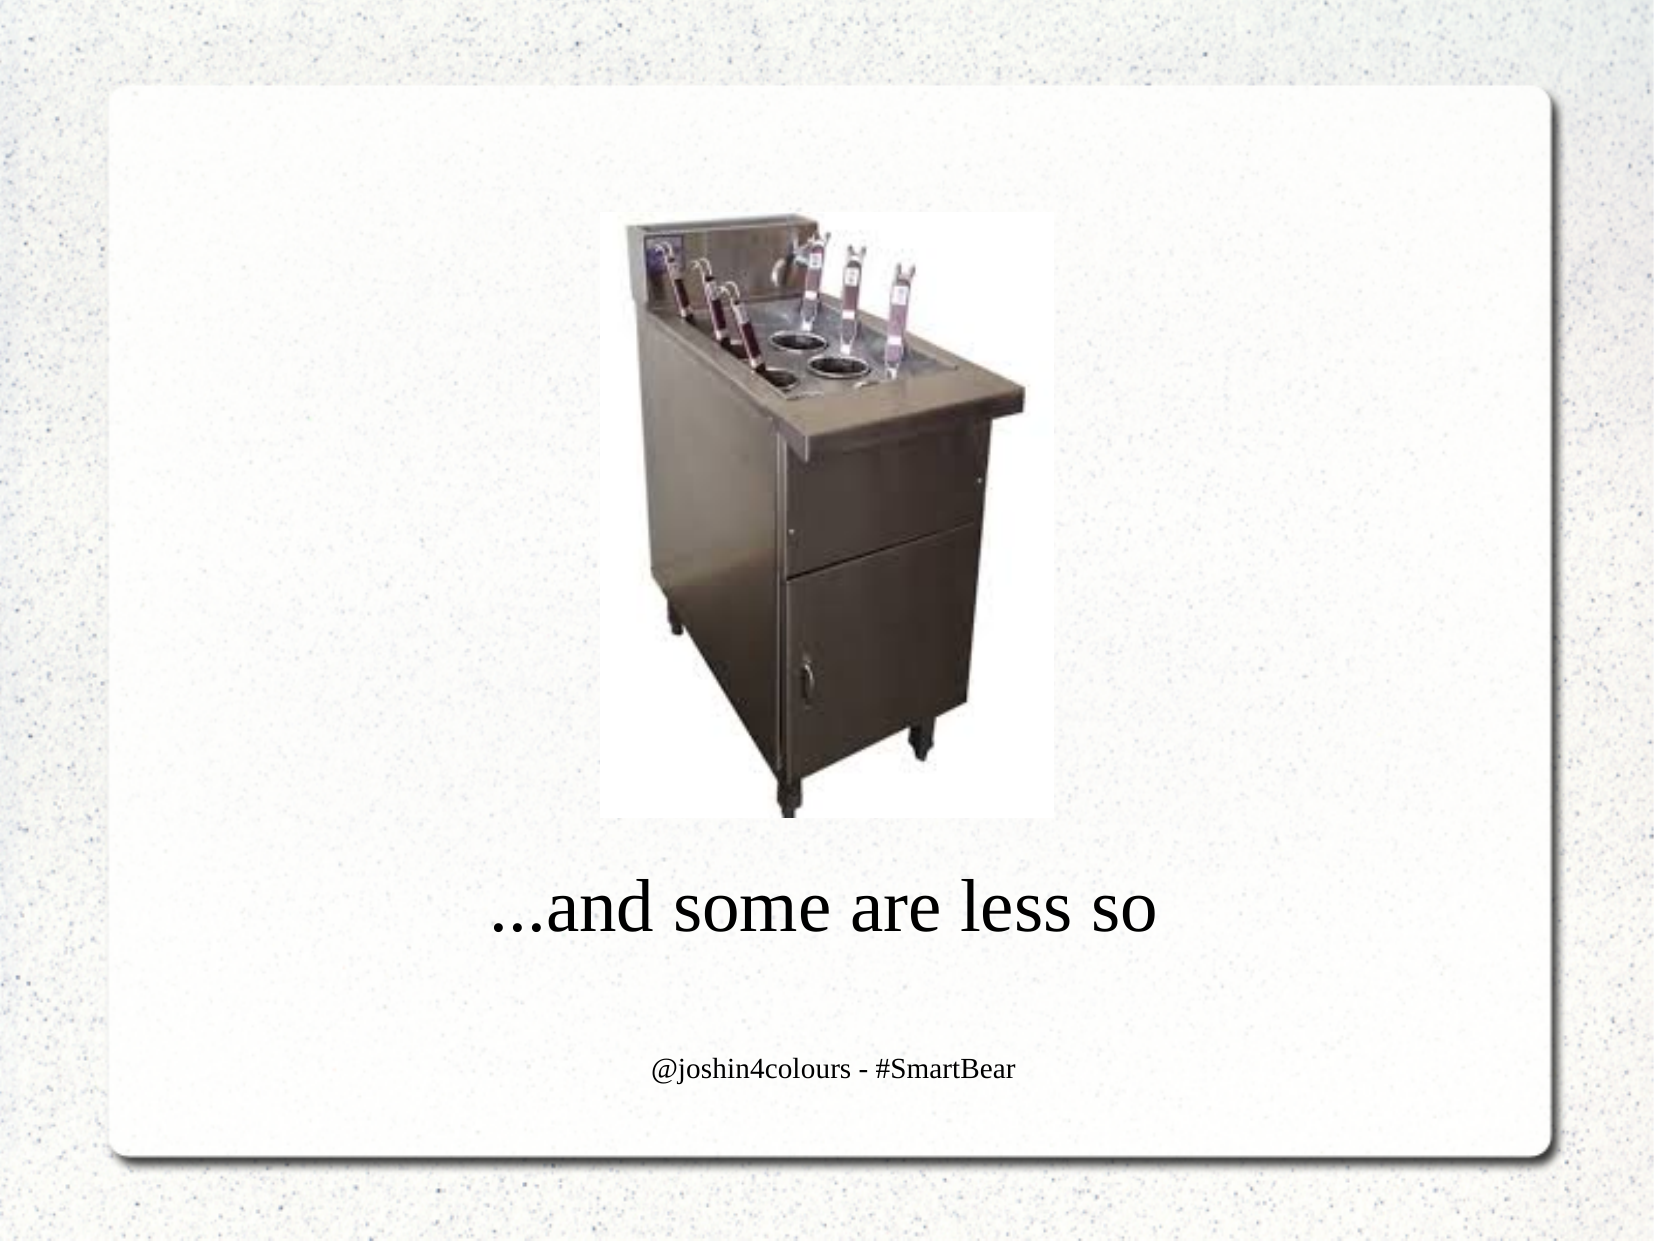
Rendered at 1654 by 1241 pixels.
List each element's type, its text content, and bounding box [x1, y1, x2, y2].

picture [0, 0, 1654, 1241]
subtitle ...and some are less so [145, 201, 1504, 1241]
picture [600, 212, 1054, 818]
